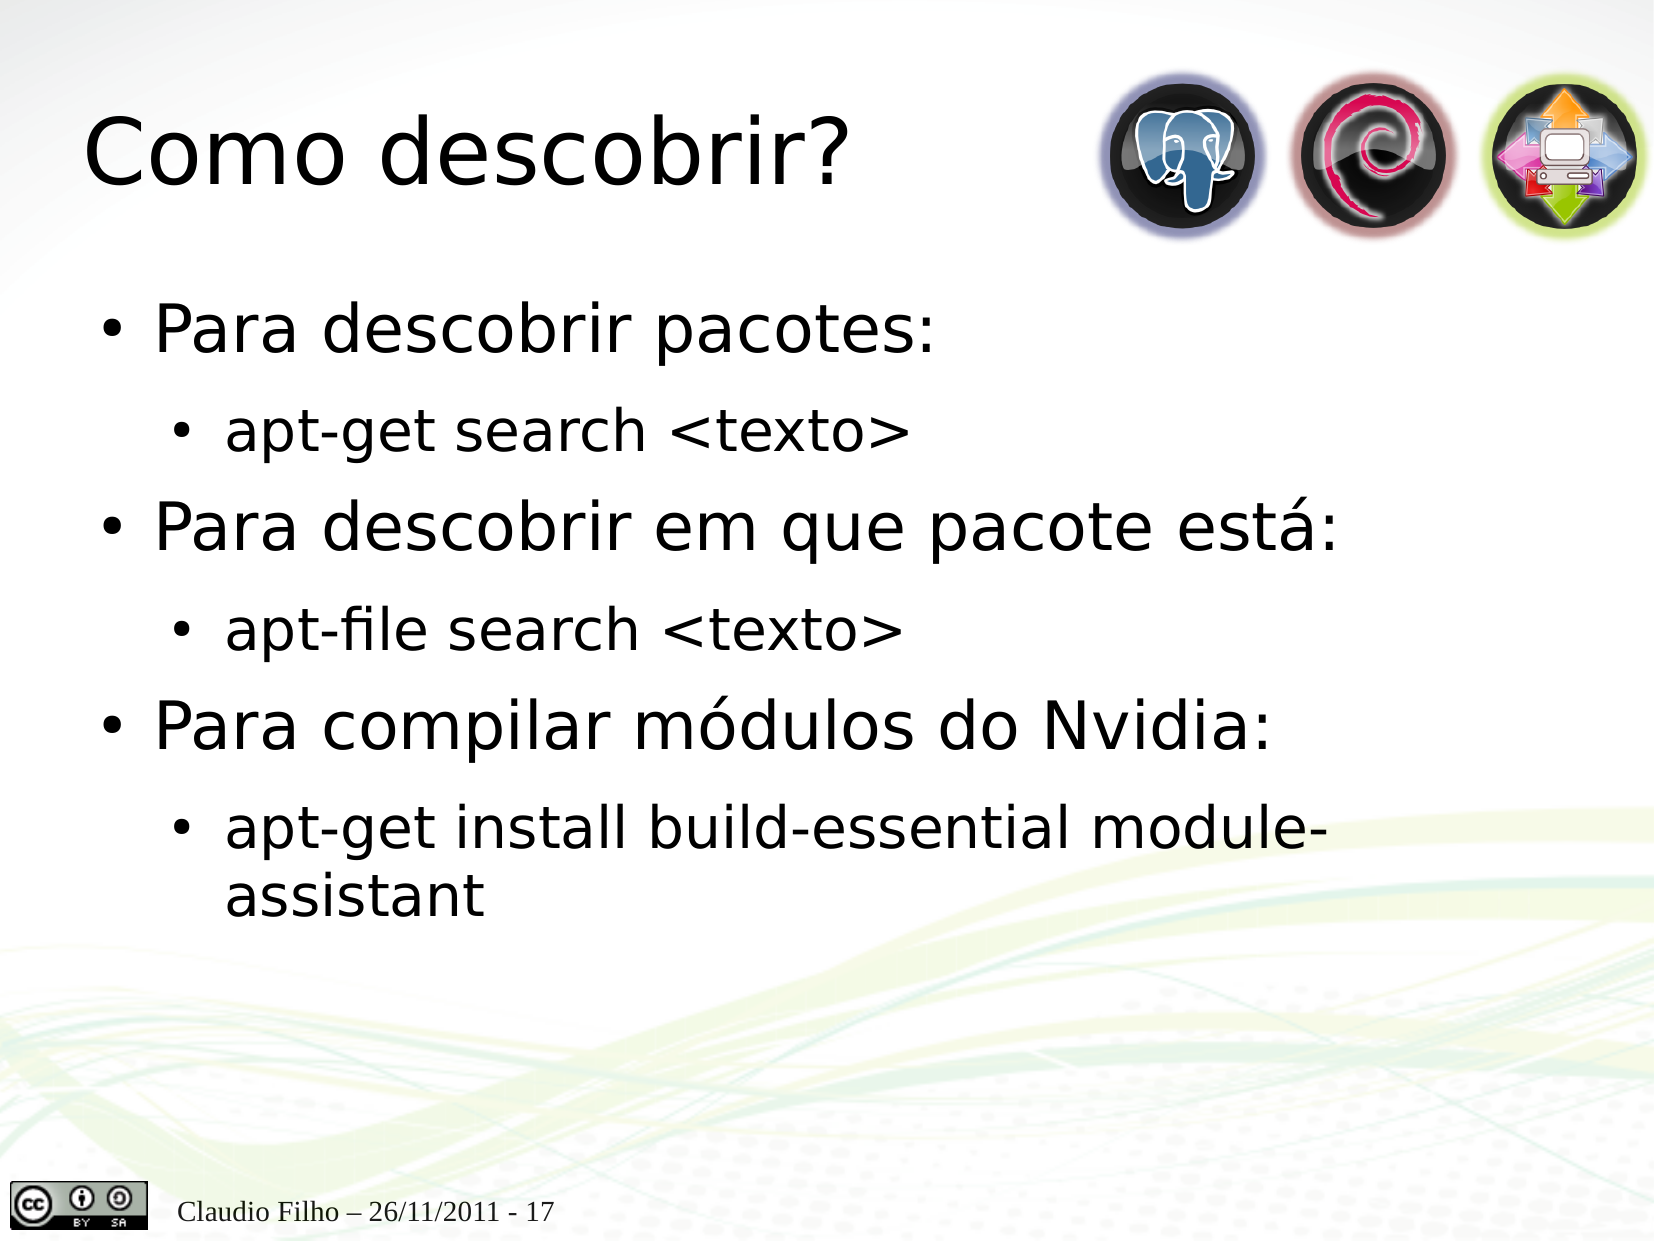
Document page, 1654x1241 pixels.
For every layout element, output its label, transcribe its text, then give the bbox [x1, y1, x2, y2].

picture [0, 0, 1654, 325]
picture [10, 1181, 148, 1230]
title Como descobrir? [82, 49, 1093, 257]
list Para descobrir pacotes: apt-get search <texto> Para descobrir em que pacote está: apt-file search <texto> Para compilar módulos do Nvidia: apt-get install build-essential module-assistant [82, 290, 1571, 1109]
